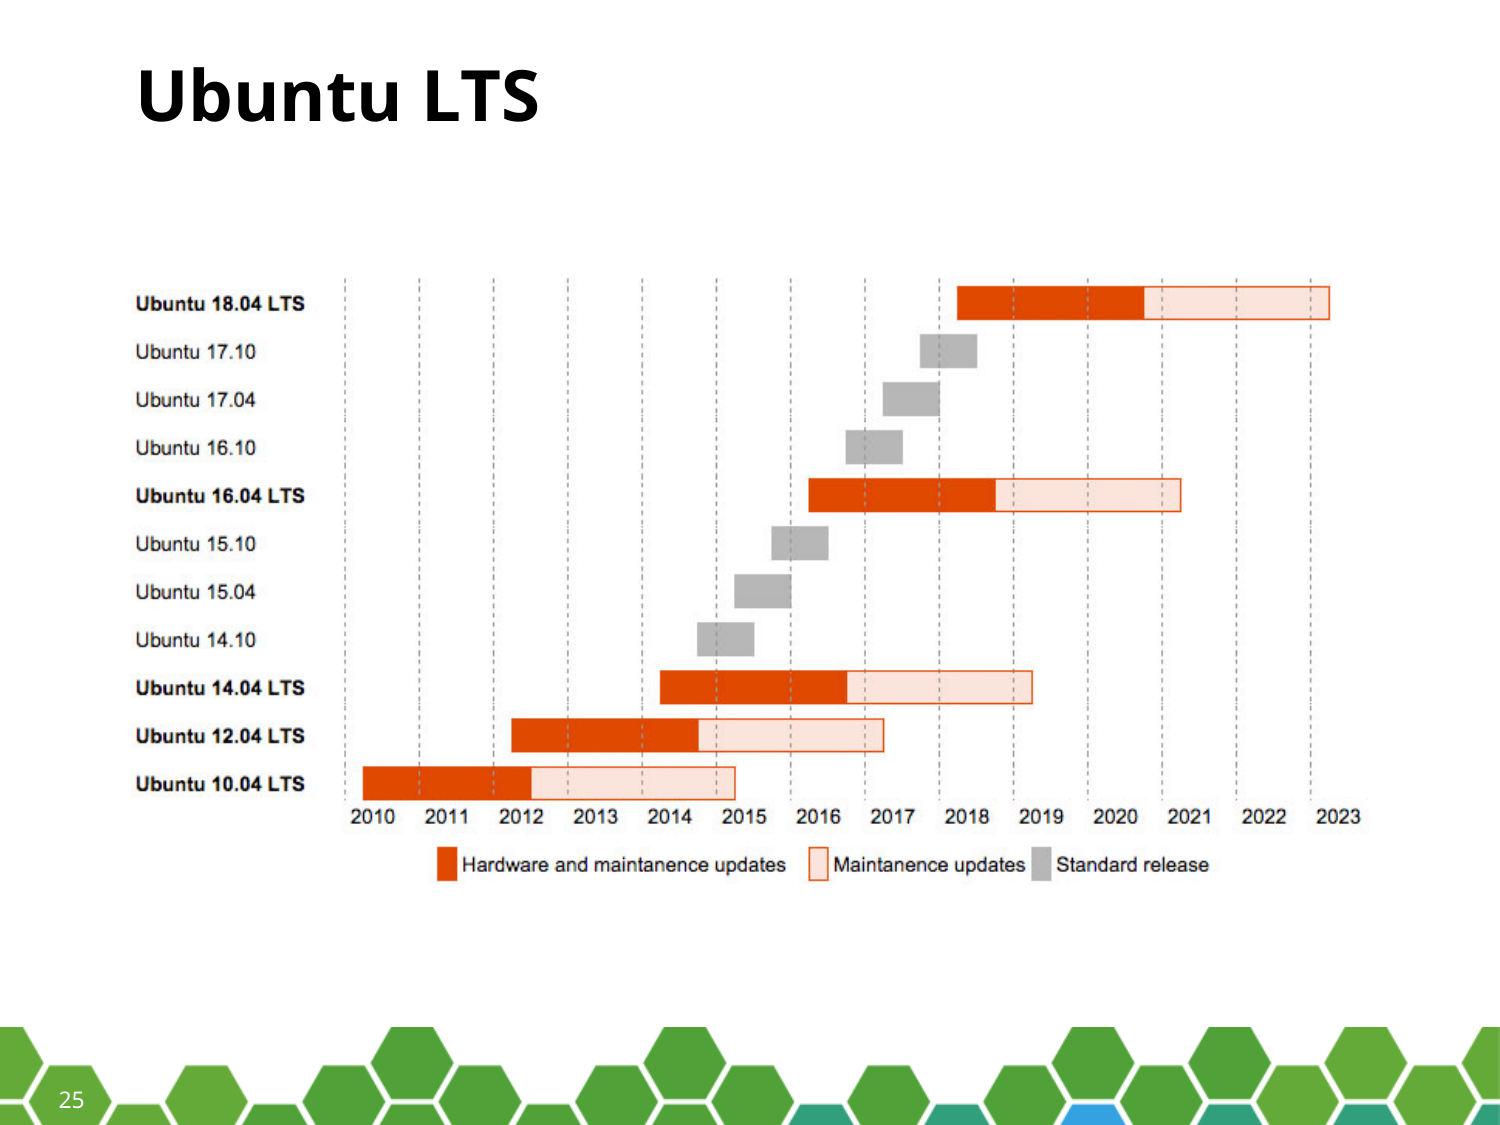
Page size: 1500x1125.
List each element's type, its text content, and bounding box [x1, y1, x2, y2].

picture [131, 277, 1369, 889]
title Ubuntu LTS [135, 12, 1372, 175]
picture [0, 1027, 1500, 1125]
